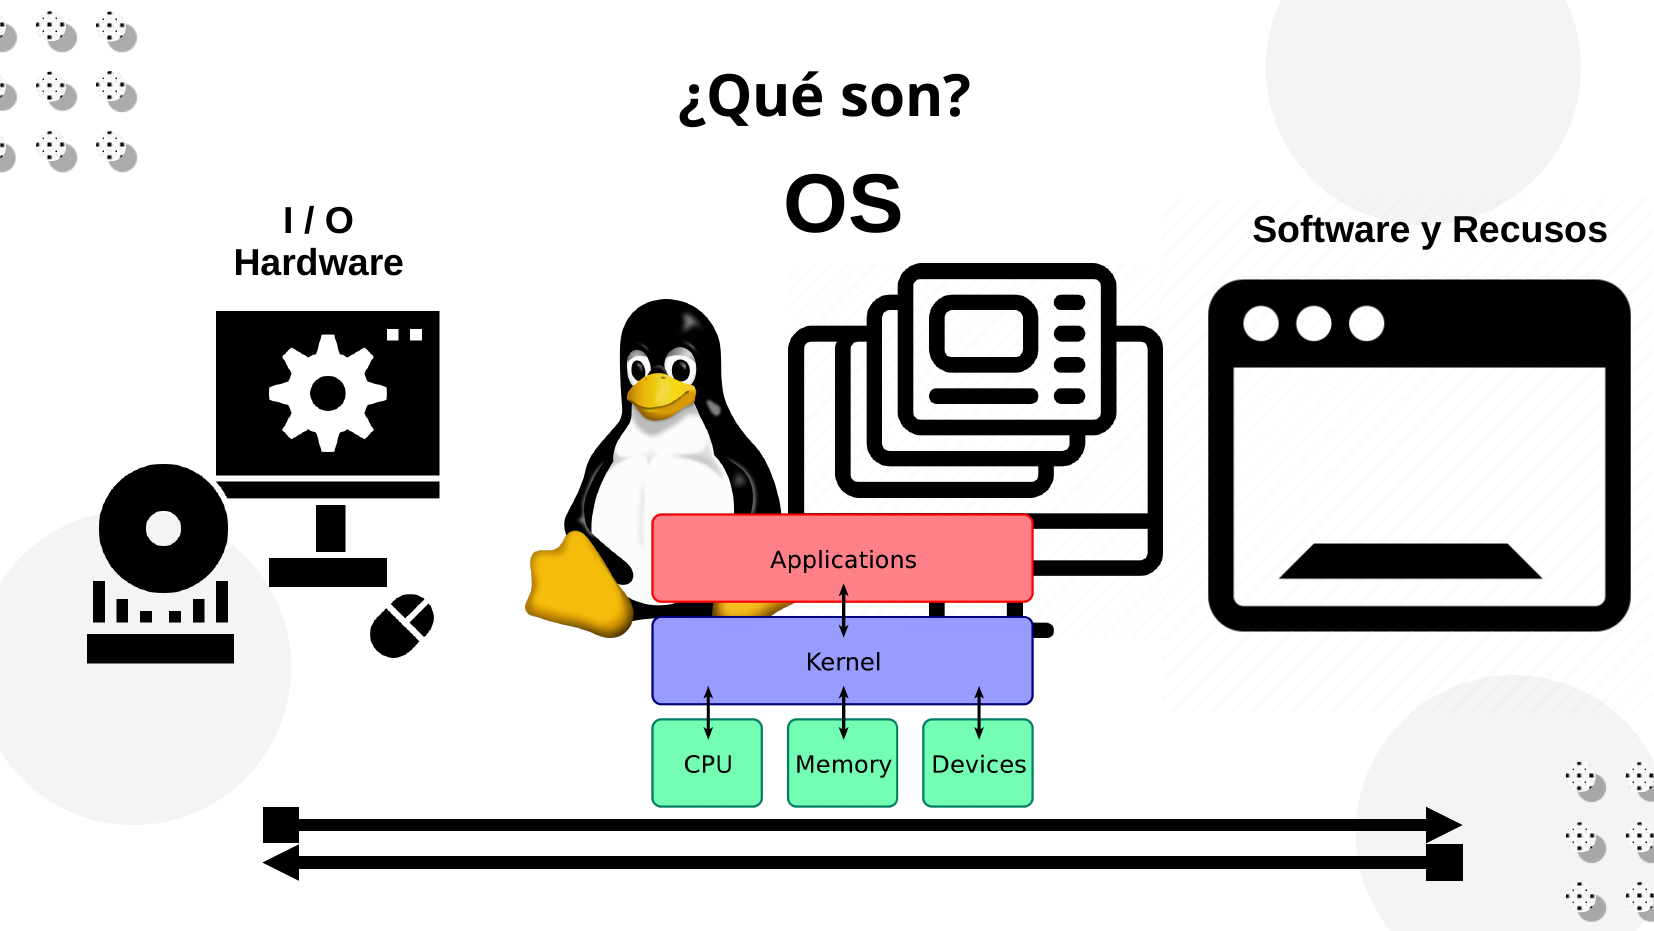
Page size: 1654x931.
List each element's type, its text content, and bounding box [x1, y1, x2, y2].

picture [35, 11, 67, 42]
picture [96, 131, 127, 162]
picture [1565, 822, 1596, 853]
picture [95, 71, 126, 102]
picture [75, 299, 451, 676]
picture [1625, 882, 1654, 913]
text_box I / O Hardware [150, 192, 488, 376]
picture [1565, 761, 1596, 792]
text_box Software y Recusos [1237, 201, 1654, 301]
picture [36, 71, 66, 102]
picture [1625, 762, 1654, 793]
picture [0, 14, 6, 39]
text_box OS [675, 150, 1013, 333]
text_box ¿Qué son? [419, 46, 1230, 132]
picture [0, 74, 6, 99]
picture [36, 131, 67, 162]
picture [95, 11, 126, 42]
picture [1565, 882, 1596, 913]
picture [1625, 822, 1654, 853]
picture [0, 134, 7, 159]
picture [525, 198, 1654, 819]
